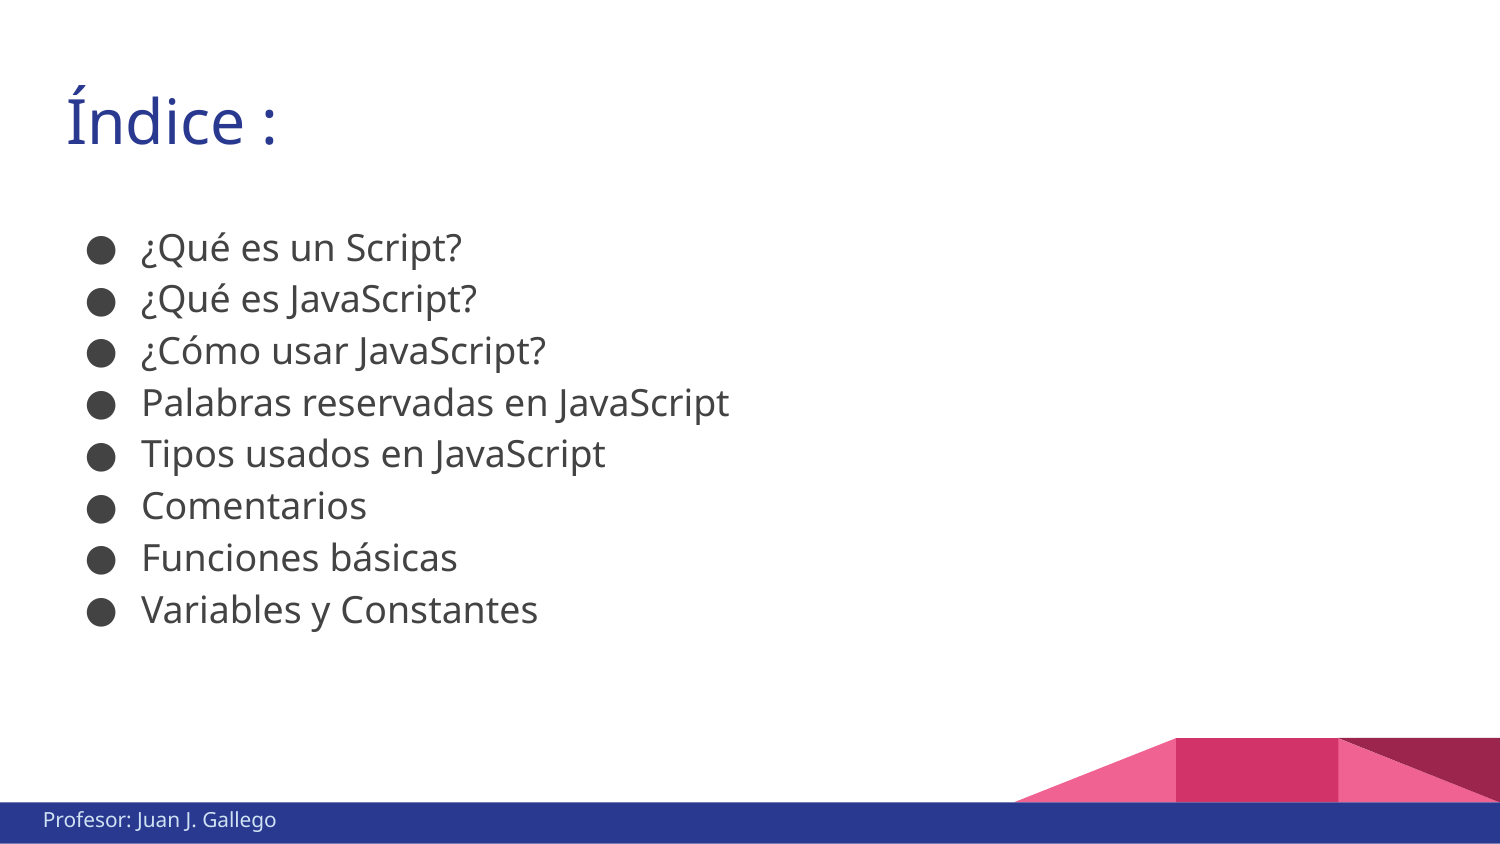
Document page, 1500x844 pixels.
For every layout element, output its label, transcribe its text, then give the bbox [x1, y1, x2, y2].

list ¿Qué es un Script? ¿Qué es JavaScript? ¿Cómo usar JavaScript? Palabras reservadas en JavaScript Tipos usados en JavaScript Comentarios Funciones básicas Variables y Constantes [51, 201, 1449, 750]
title Índice : [51, 67, 1449, 167]
